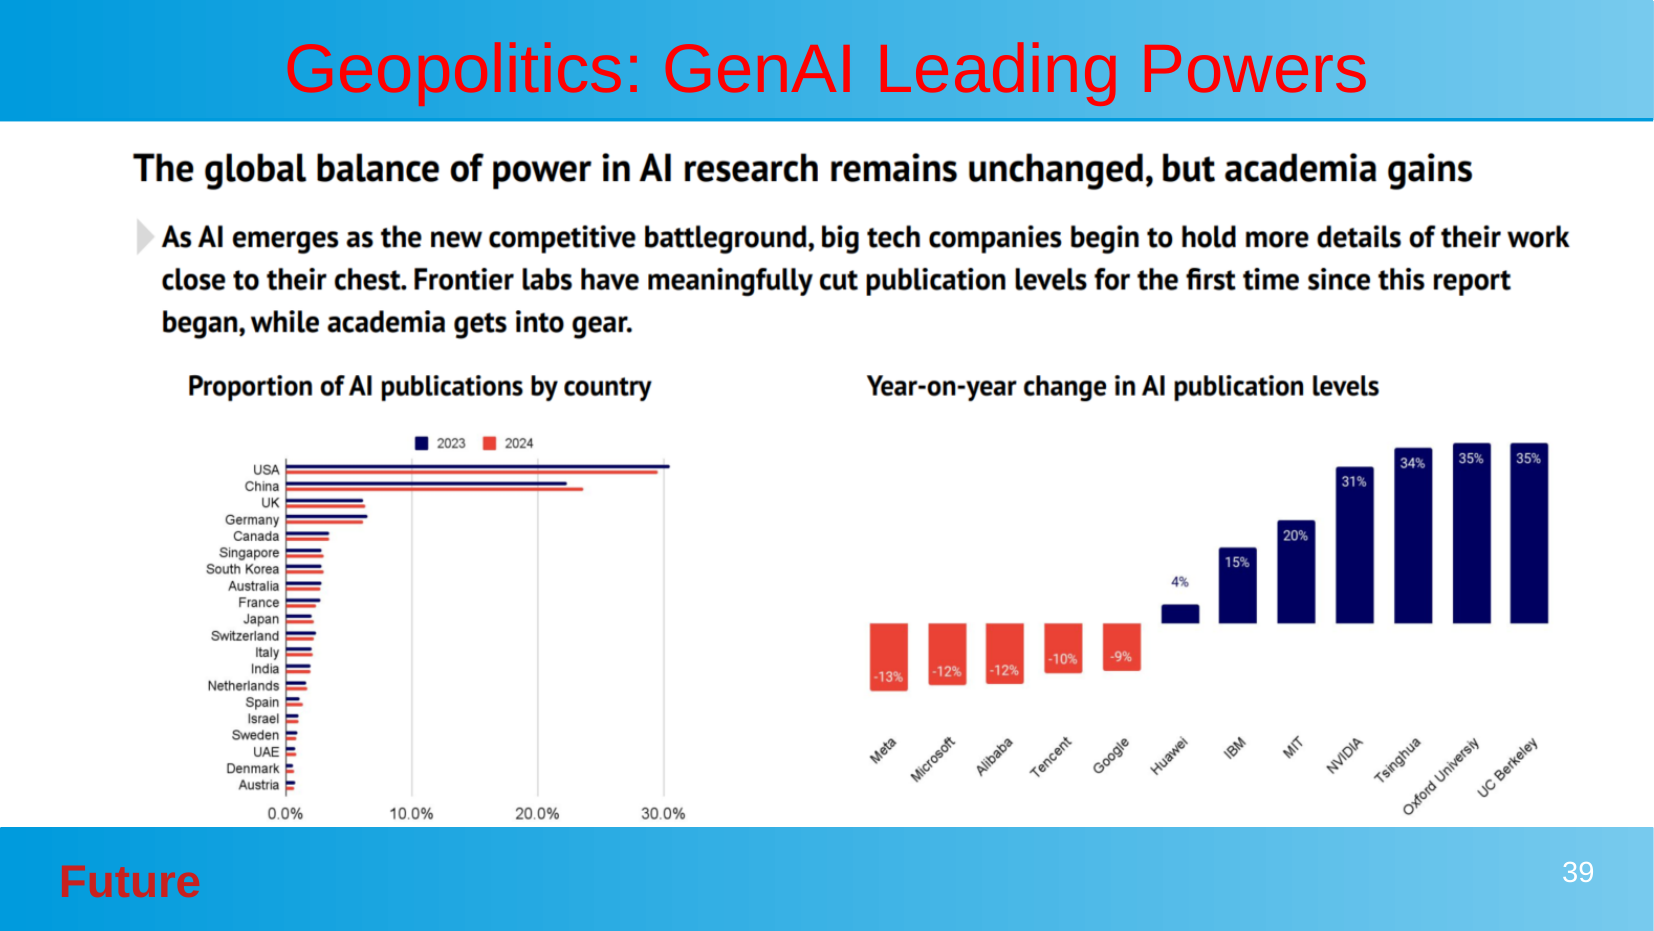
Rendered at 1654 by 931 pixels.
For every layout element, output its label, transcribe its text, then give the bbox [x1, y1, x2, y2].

title Geopolitics: GenAI Leading Powers [59, 29, 1595, 108]
picture [122, 128, 1585, 826]
